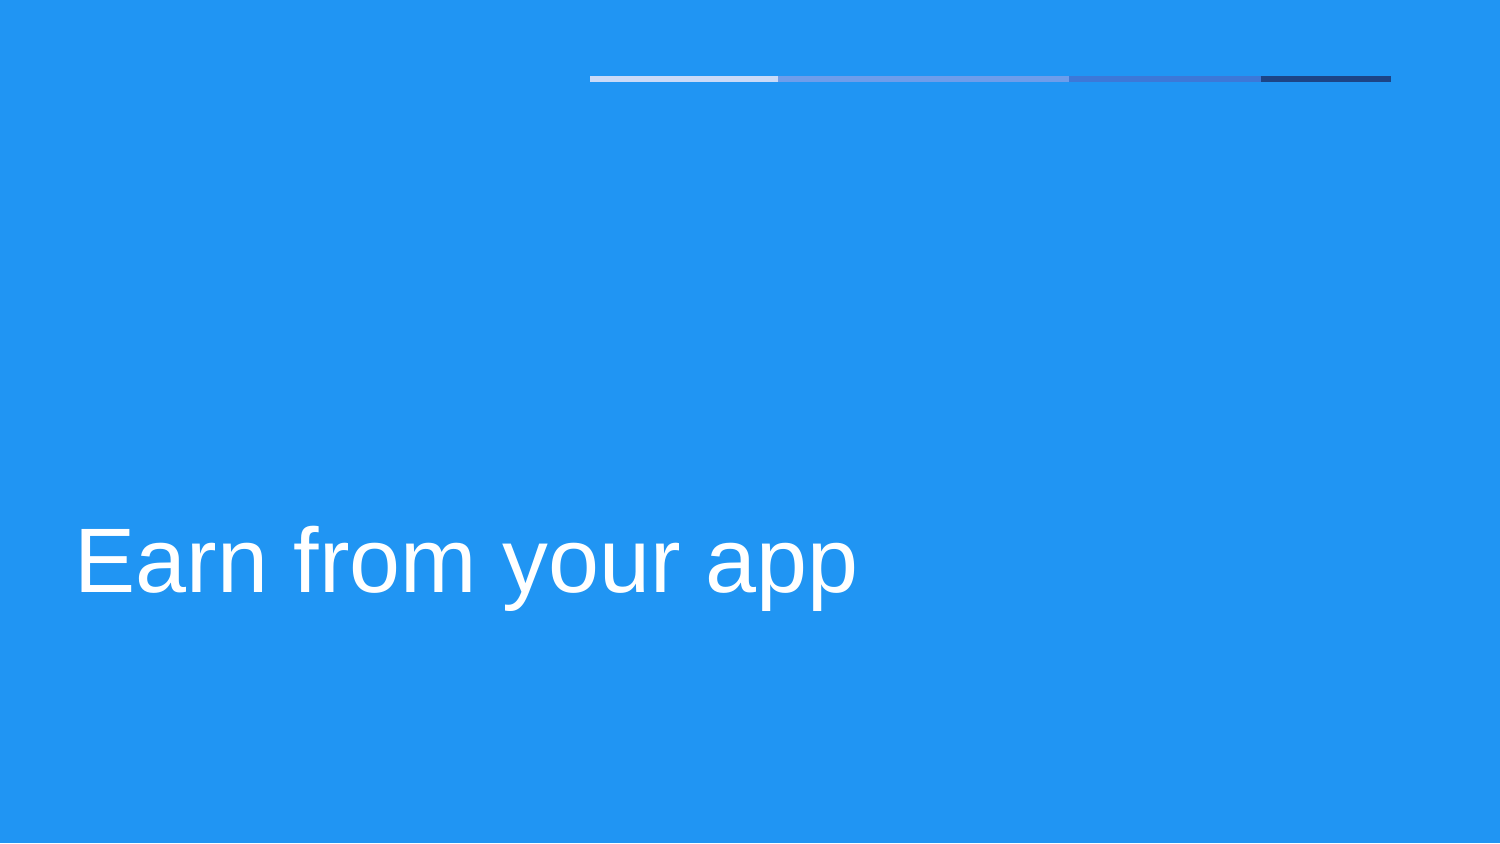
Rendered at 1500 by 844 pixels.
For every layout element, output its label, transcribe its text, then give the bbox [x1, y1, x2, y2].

text_box Earn from your app [60, 501, 875, 620]
text_box [0, 0, 1500, 843]
